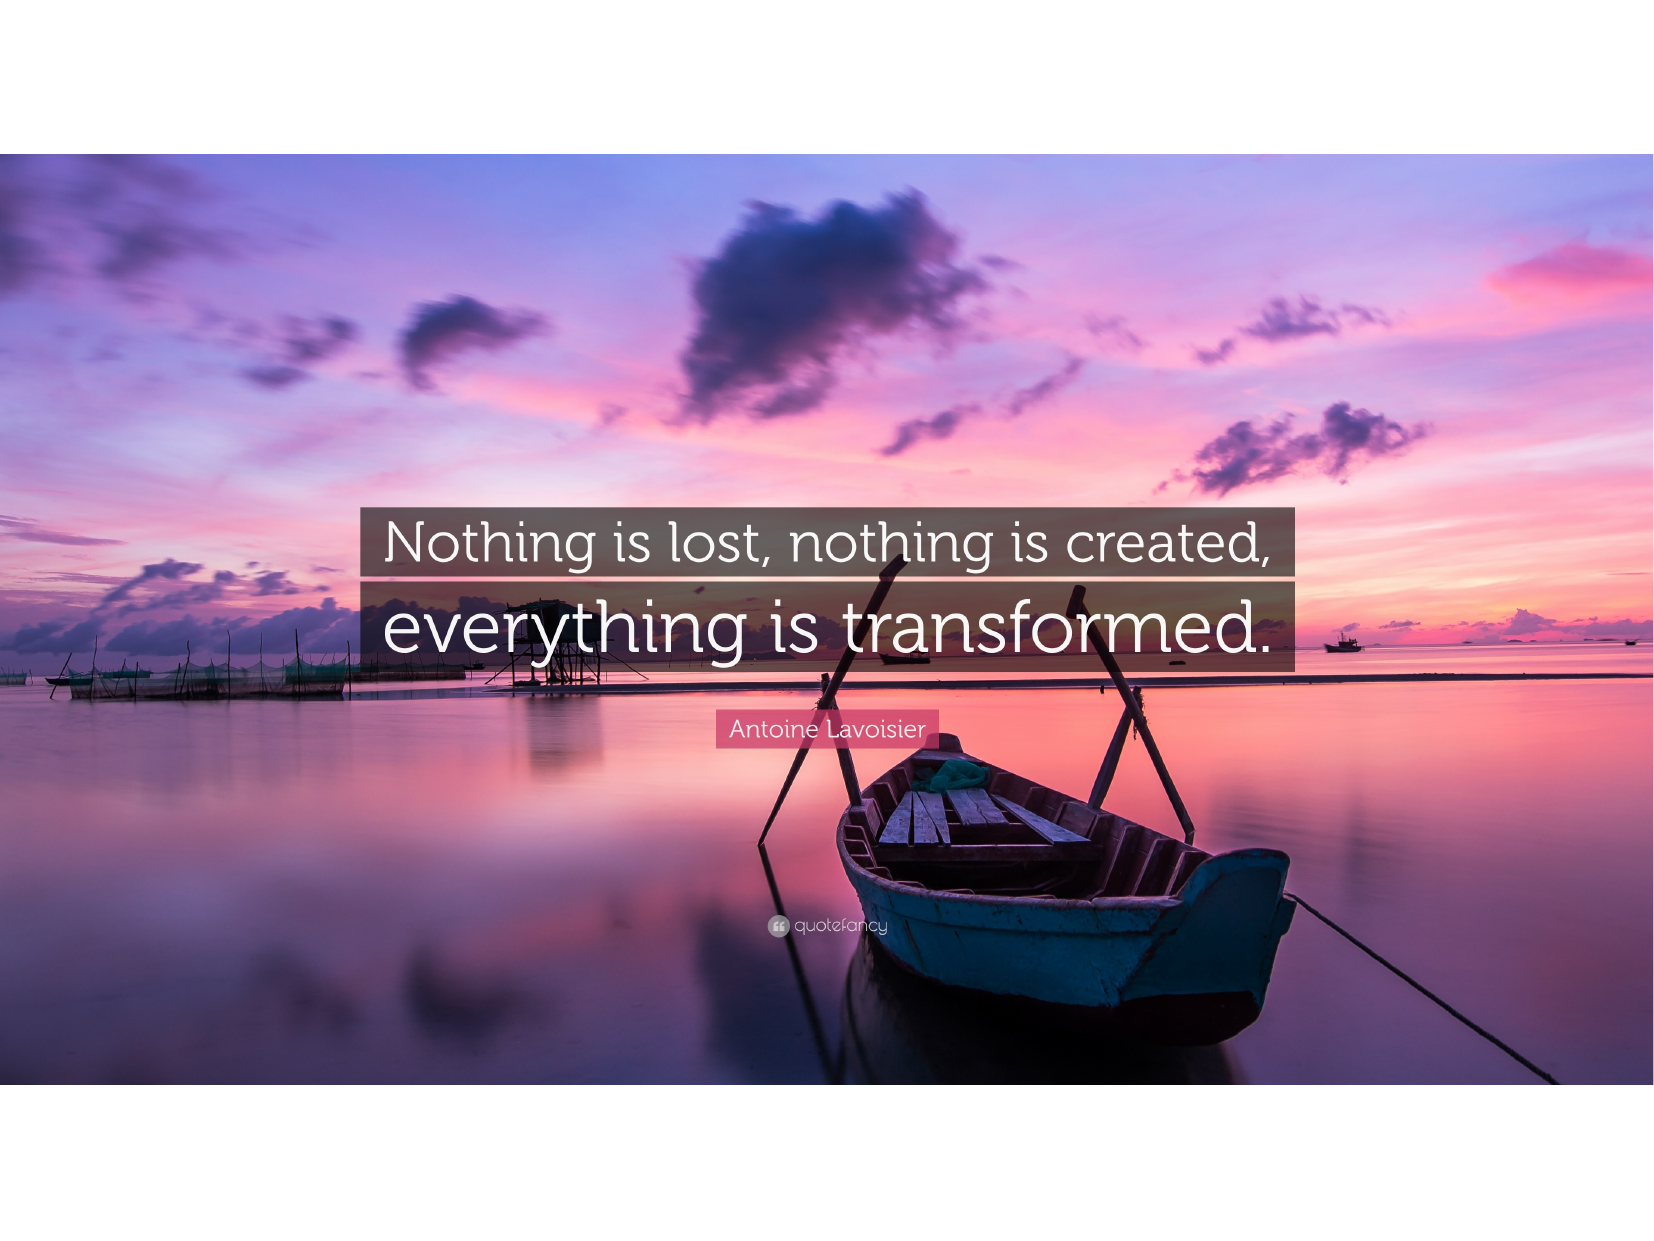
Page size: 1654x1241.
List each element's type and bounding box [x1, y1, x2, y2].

picture [0, 154, 1654, 1086]
